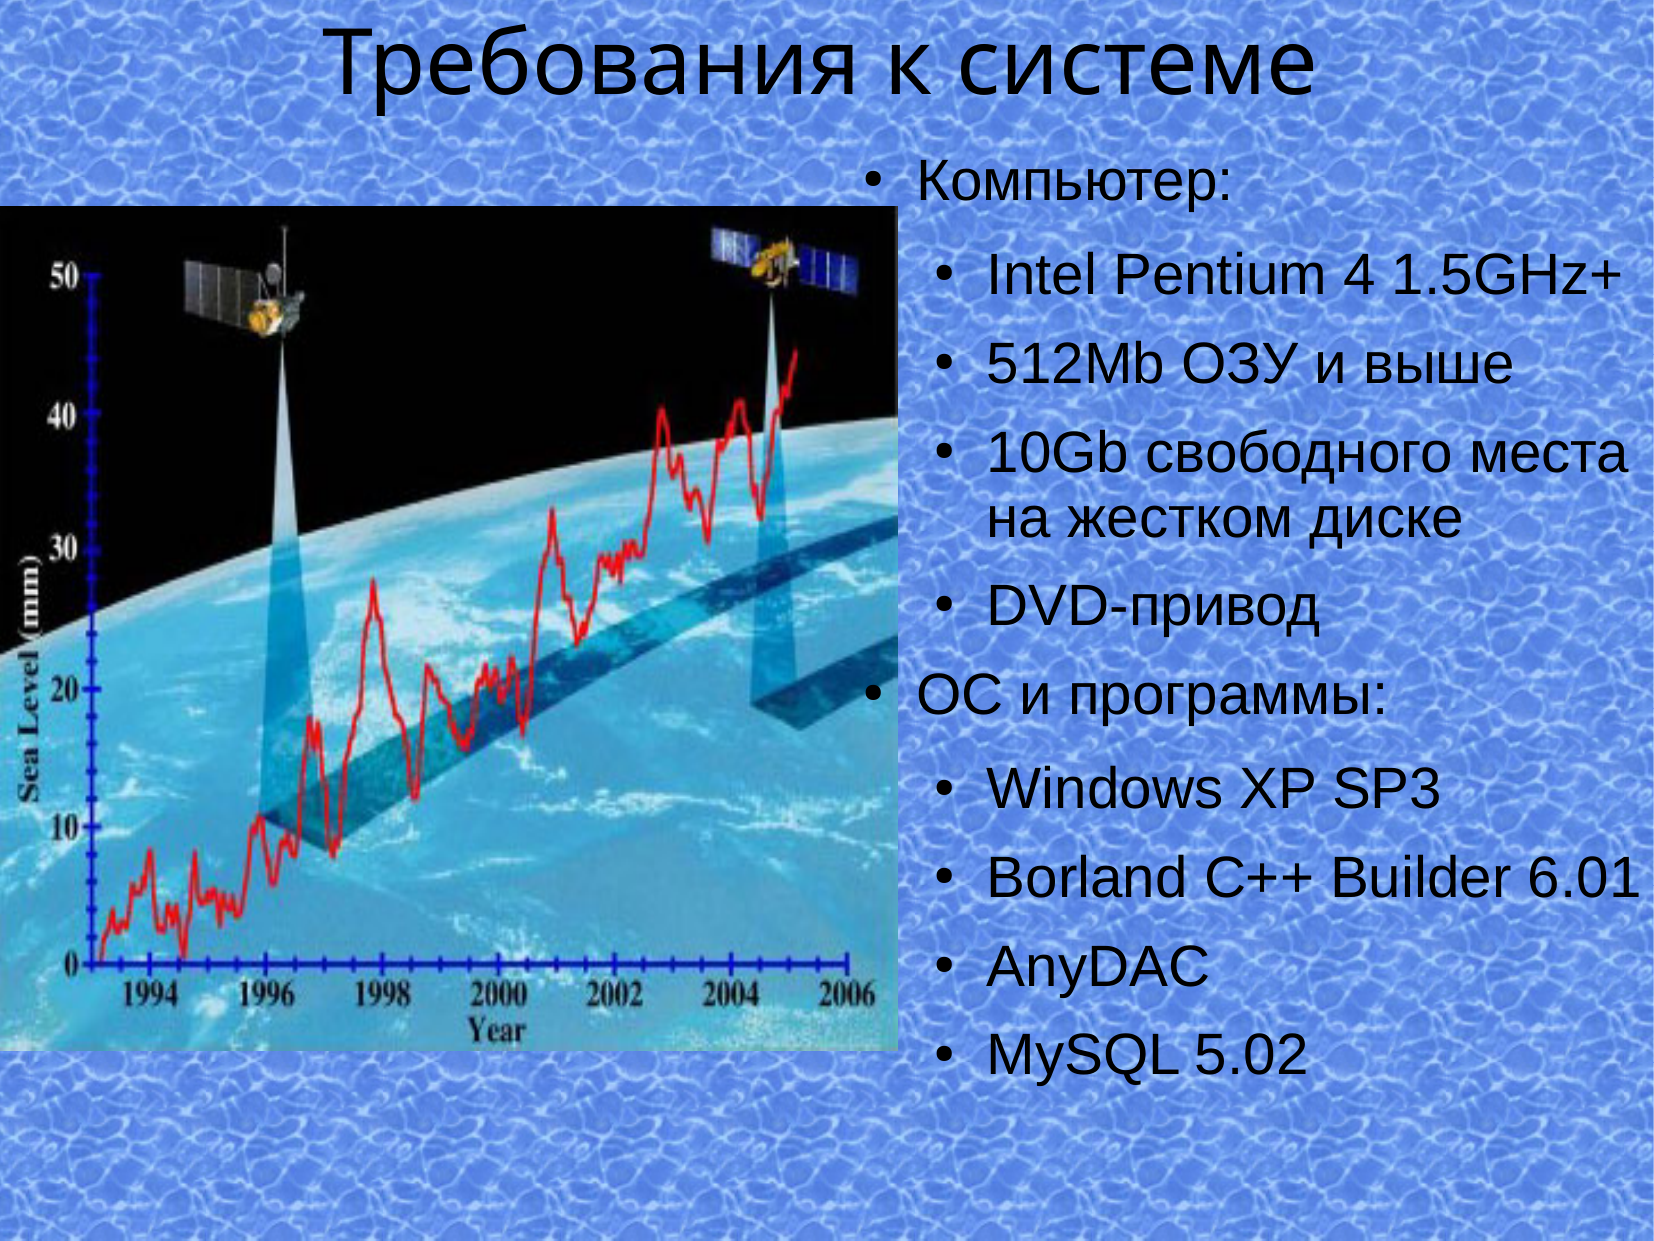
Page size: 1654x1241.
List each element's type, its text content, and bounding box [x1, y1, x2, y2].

picture [0, 0, 1654, 1241]
list Компьютер: Intel Pentium 4 1.5GHz+ 512Mb ОЗУ и выше 10Gb свободного места на жестком диске DVD-привод ОС и программы: Windows XP SP3 Borland C++ Builder 6.01 AnyDAC MySQL 5.02 [845, 147, 1654, 1241]
title Требования к системе [76, 0, 1565, 124]
